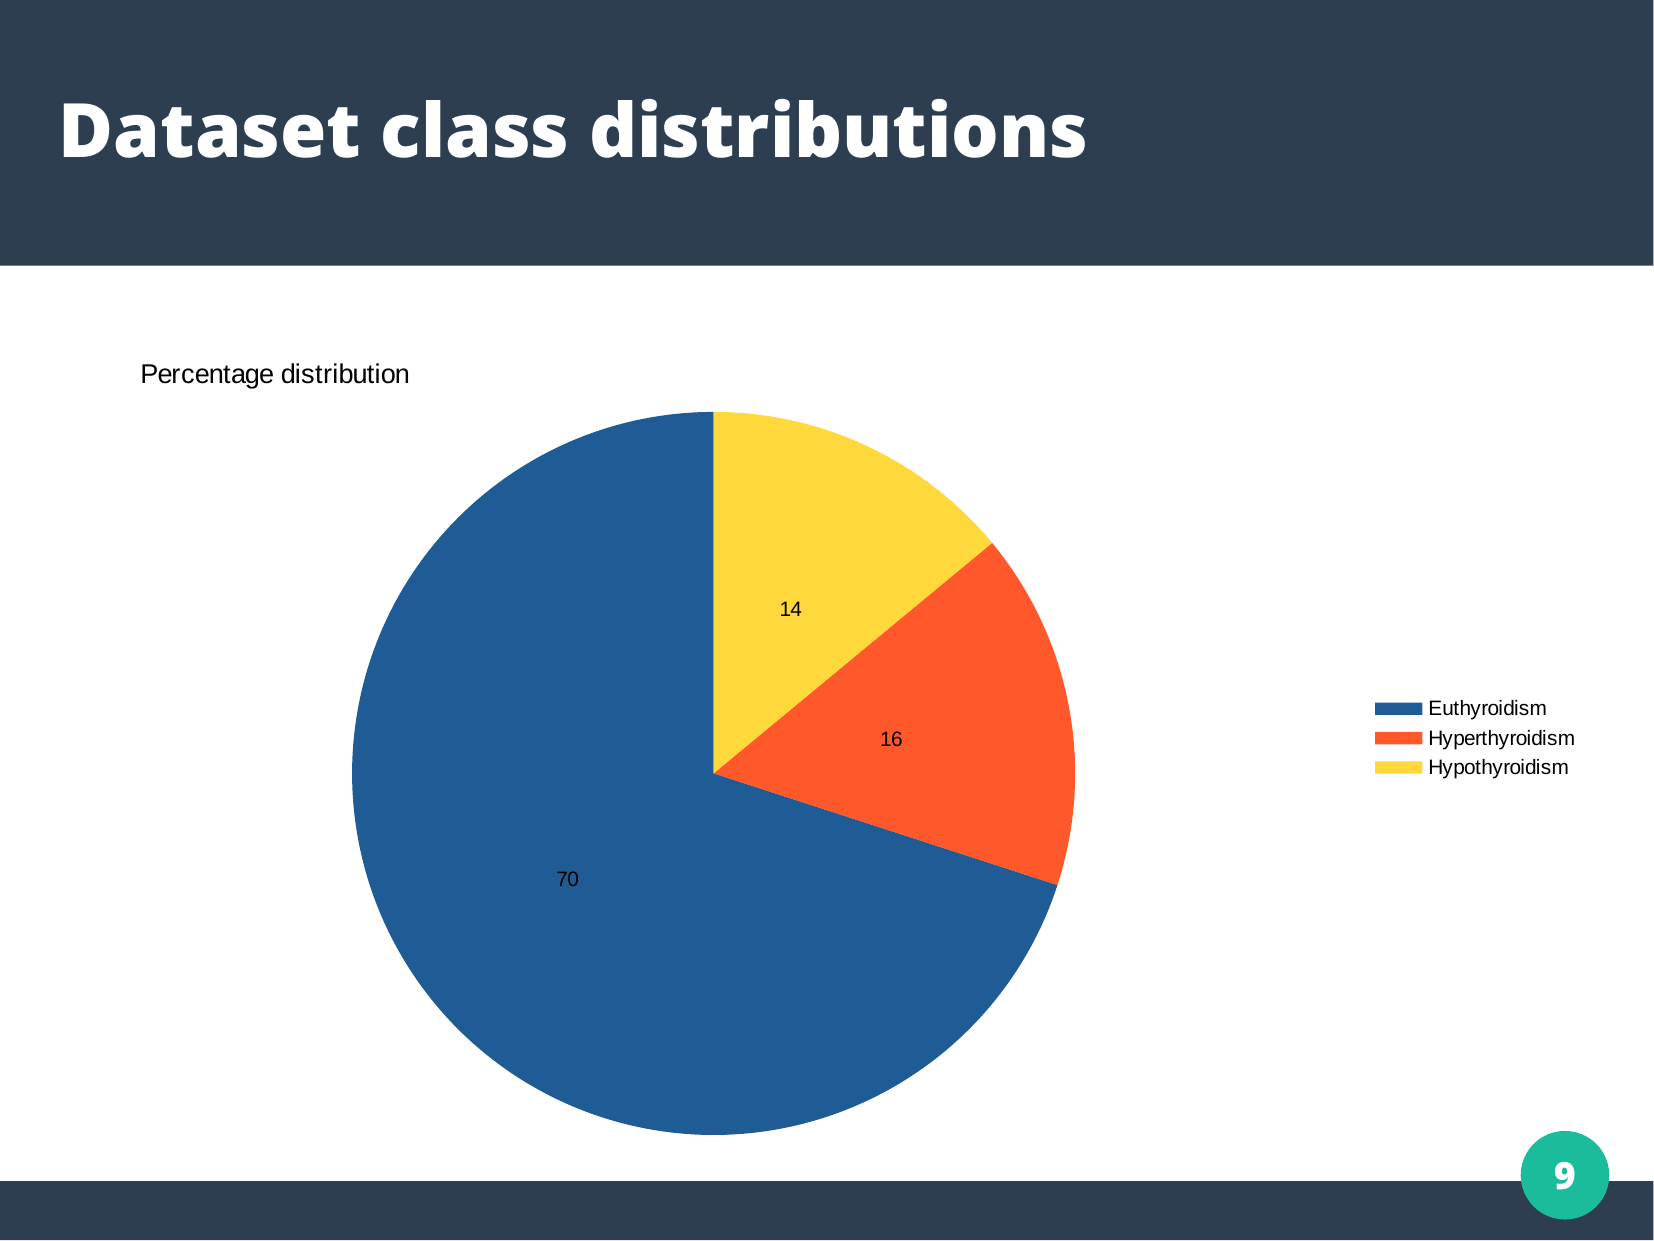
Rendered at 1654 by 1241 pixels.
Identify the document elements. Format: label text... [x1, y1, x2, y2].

title Dataset class distributions [59, 49, 1595, 207]
chart [59, 324, 1595, 1152]
